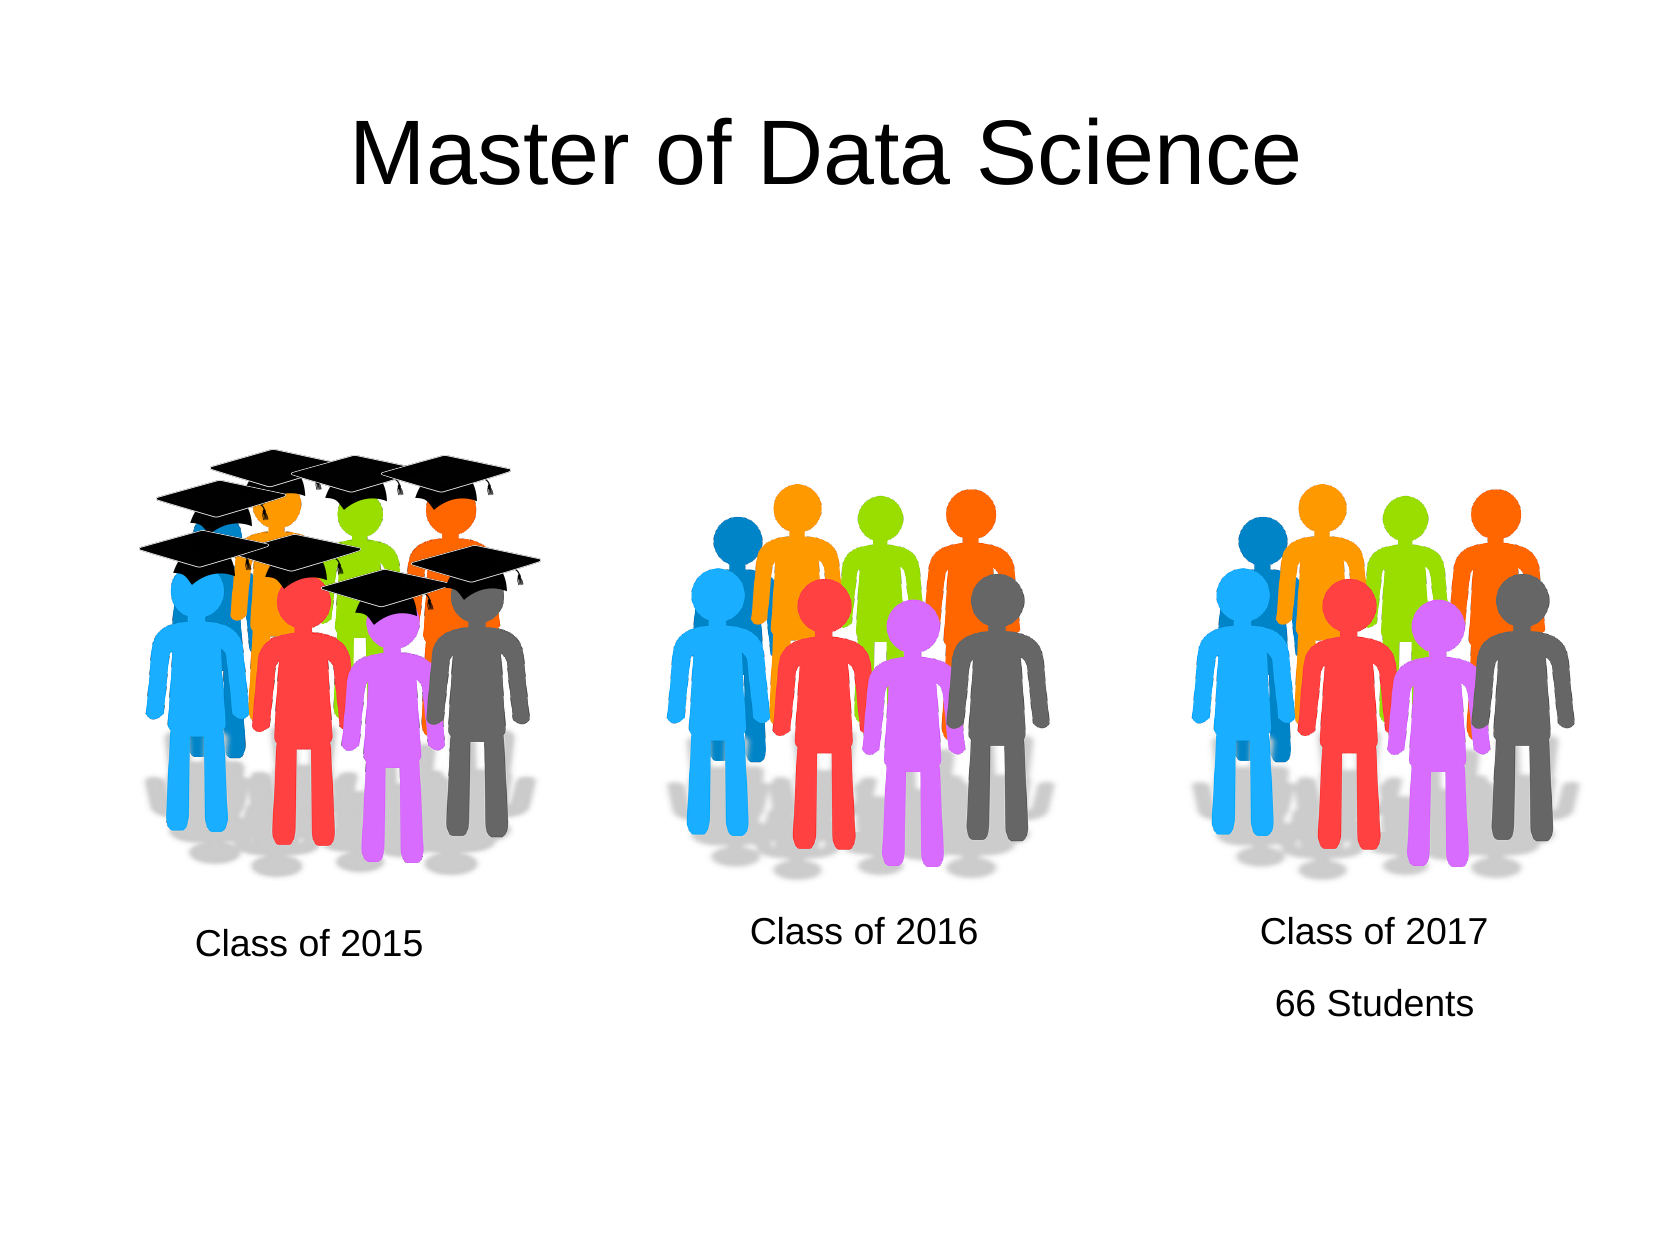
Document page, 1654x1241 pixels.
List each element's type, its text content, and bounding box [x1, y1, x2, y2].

picture [1185, 484, 1586, 886]
text_box 66 Students [1260, 975, 1546, 1081]
text_box Class of 2015 [180, 915, 511, 972]
picture [139, 449, 541, 881]
picture [660, 484, 1061, 886]
title Master of Data Science [82, 49, 1571, 257]
text_box Class of 2016 [735, 903, 1066, 961]
text_box Class of 2017 [1245, 903, 1576, 961]
